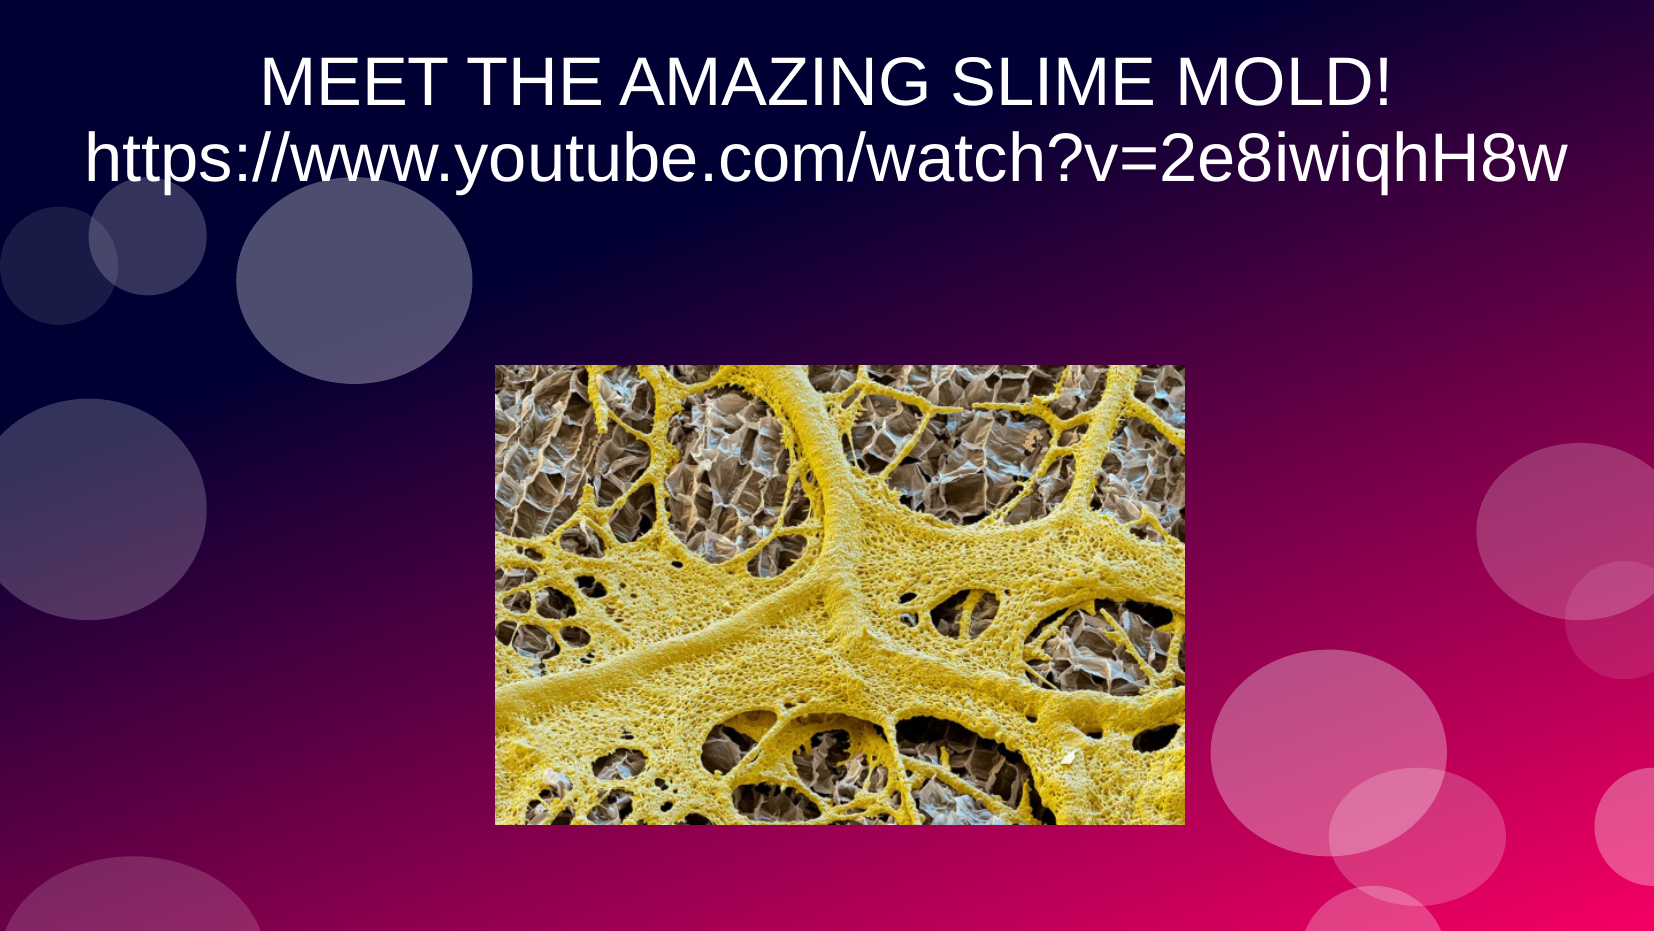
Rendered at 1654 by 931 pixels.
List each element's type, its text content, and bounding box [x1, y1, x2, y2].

picture [495, 365, 1185, 826]
title MEET THE AMAZING SLIME MOLD! https://www.youtube.com/watch?v=2e8iwiqhH8w [82, 42, 1571, 274]
